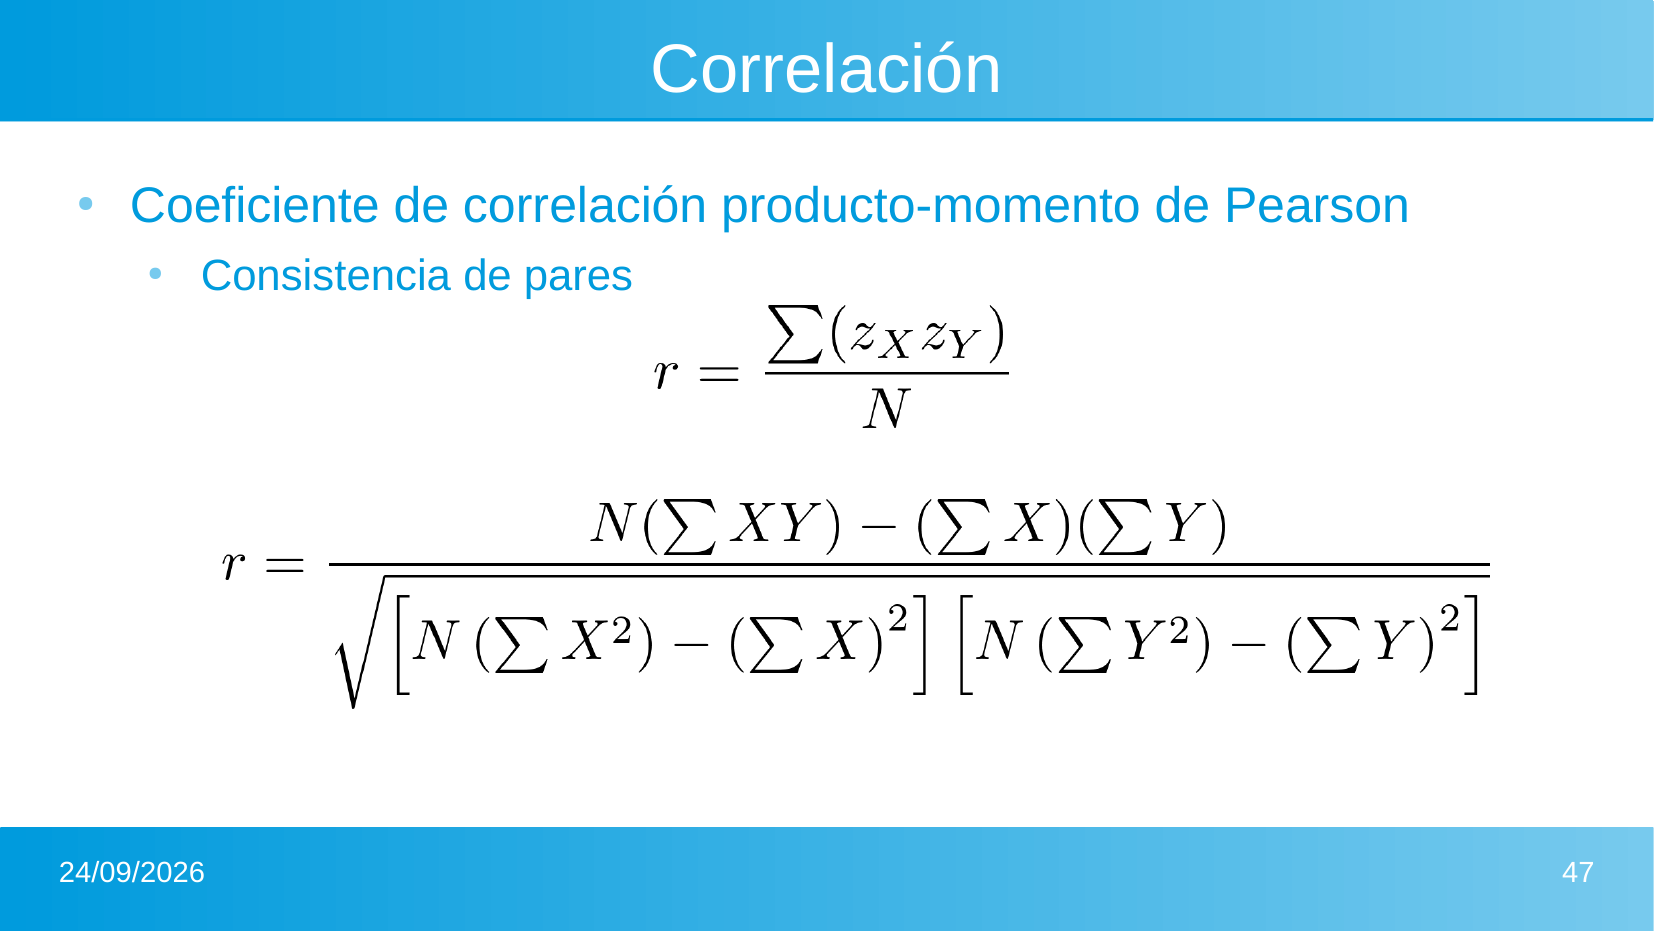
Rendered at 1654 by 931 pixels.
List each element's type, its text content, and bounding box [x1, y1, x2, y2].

picture [654, 305, 1009, 428]
title Correlación [59, 29, 1595, 108]
picture [222, 499, 1490, 709]
list Coeficiente de correlación producto-momento de Pearson Consistencia de pares [59, 177, 1595, 768]
